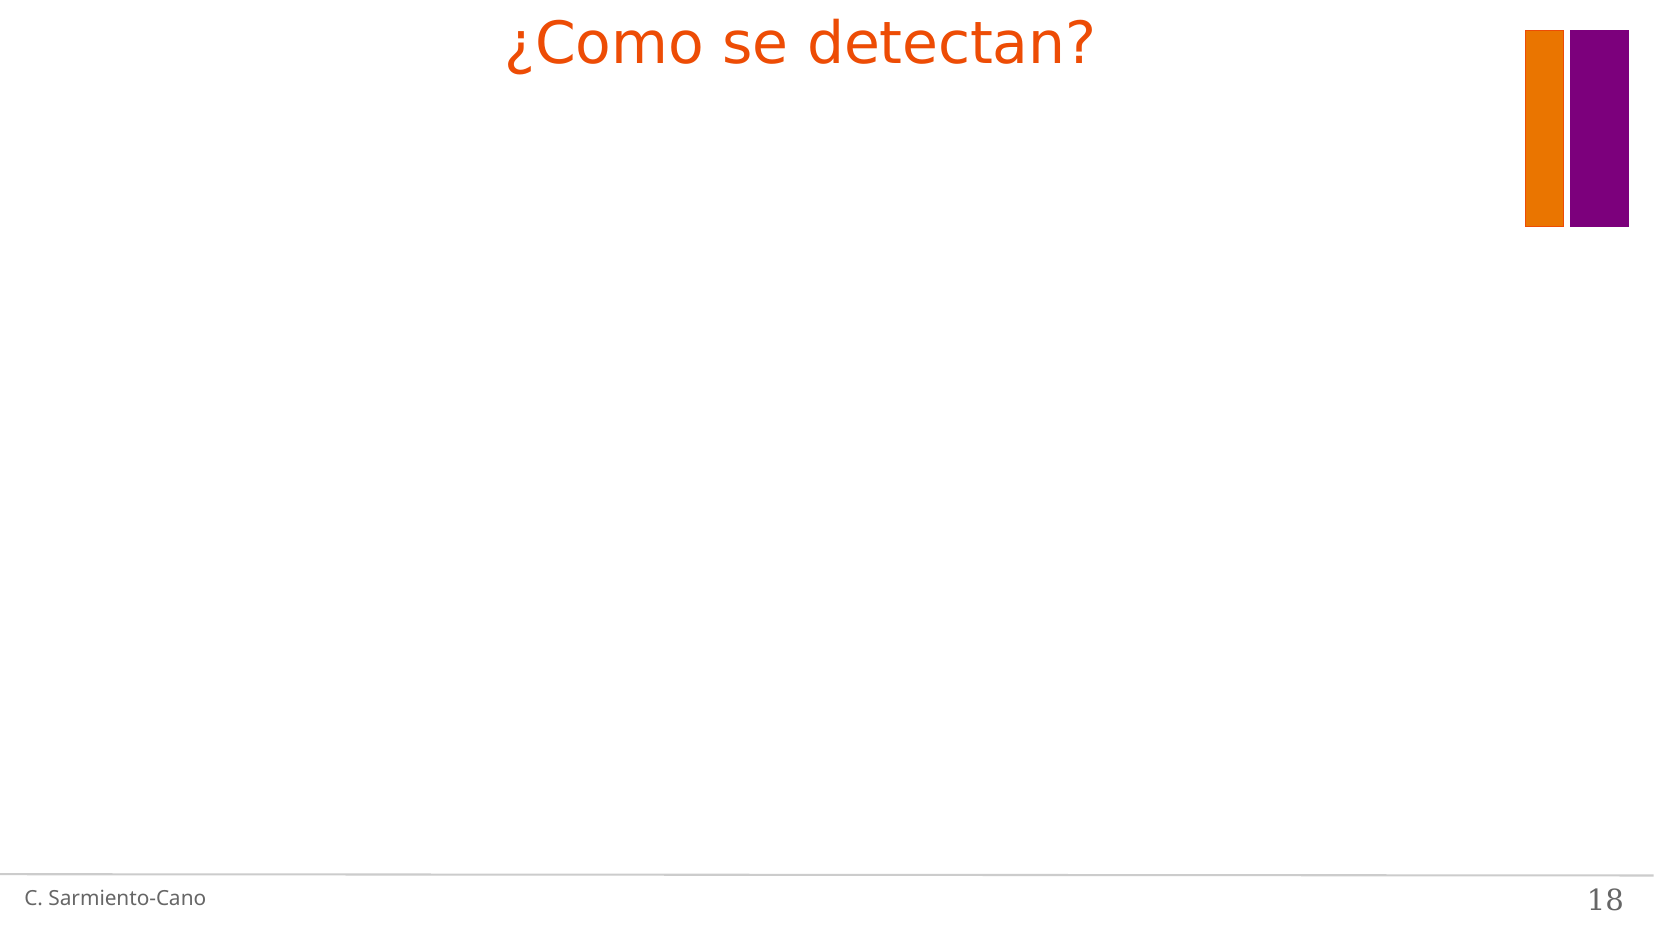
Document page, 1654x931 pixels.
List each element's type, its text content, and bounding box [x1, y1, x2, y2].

title ¿Como se detectan? [82, 0, 1519, 103]
